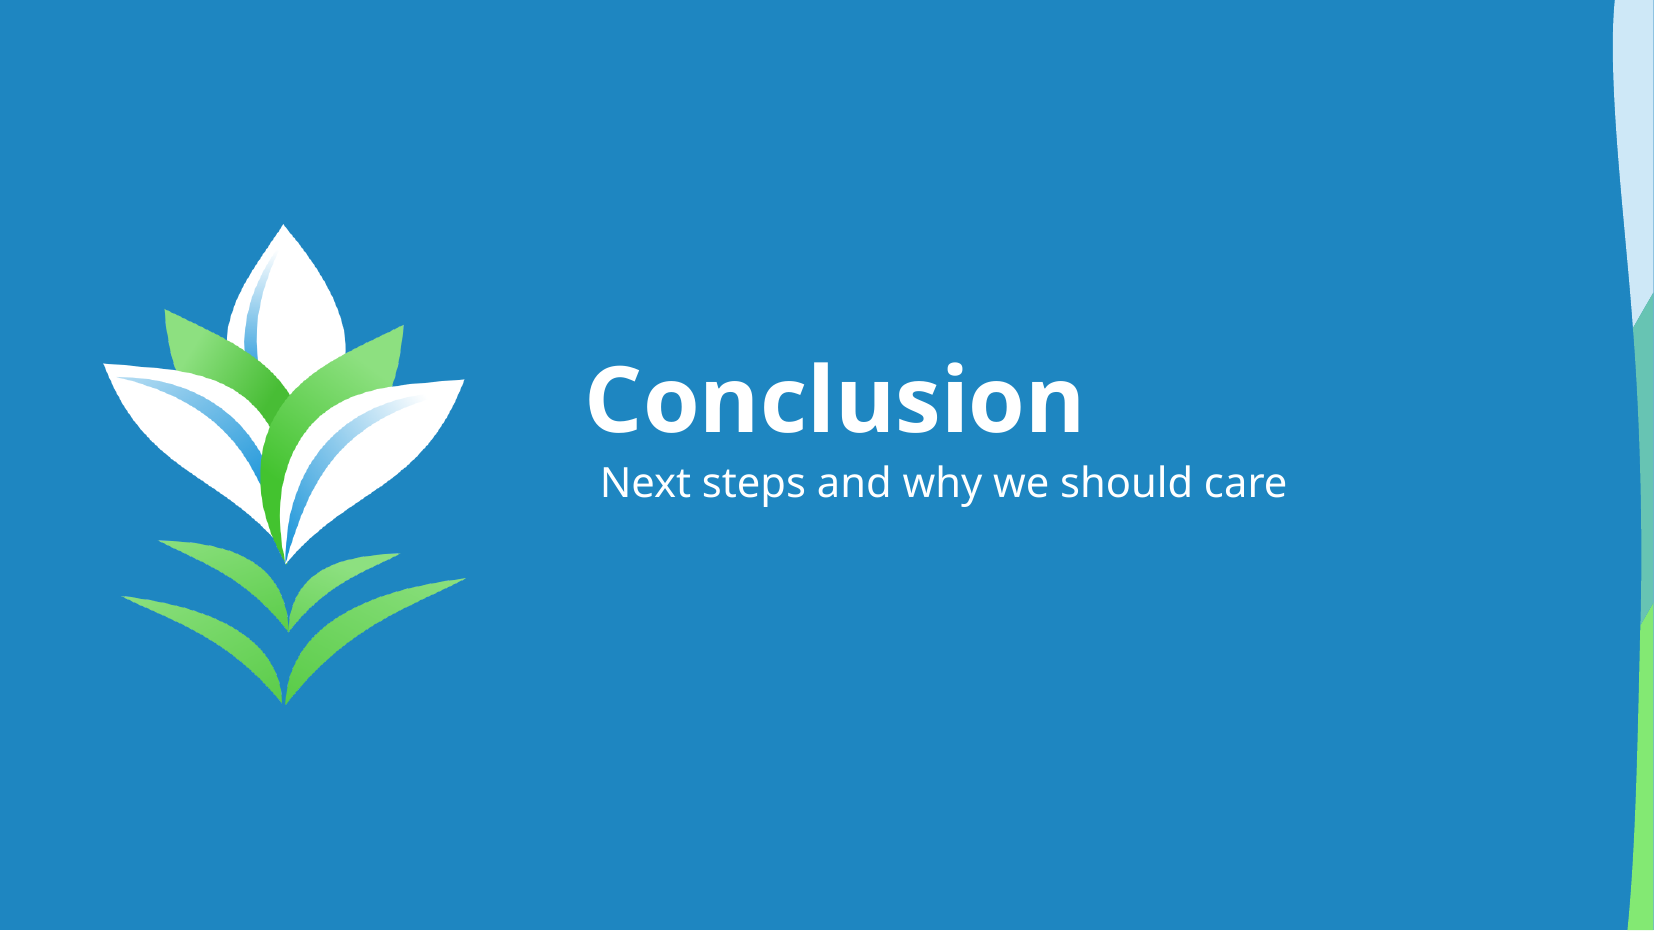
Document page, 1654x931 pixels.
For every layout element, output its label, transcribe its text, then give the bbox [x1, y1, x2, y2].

text_box Next steps and why we should care [585, 448, 1381, 514]
text_box Conclusion [570, 333, 1546, 459]
picture [103, 224, 466, 706]
